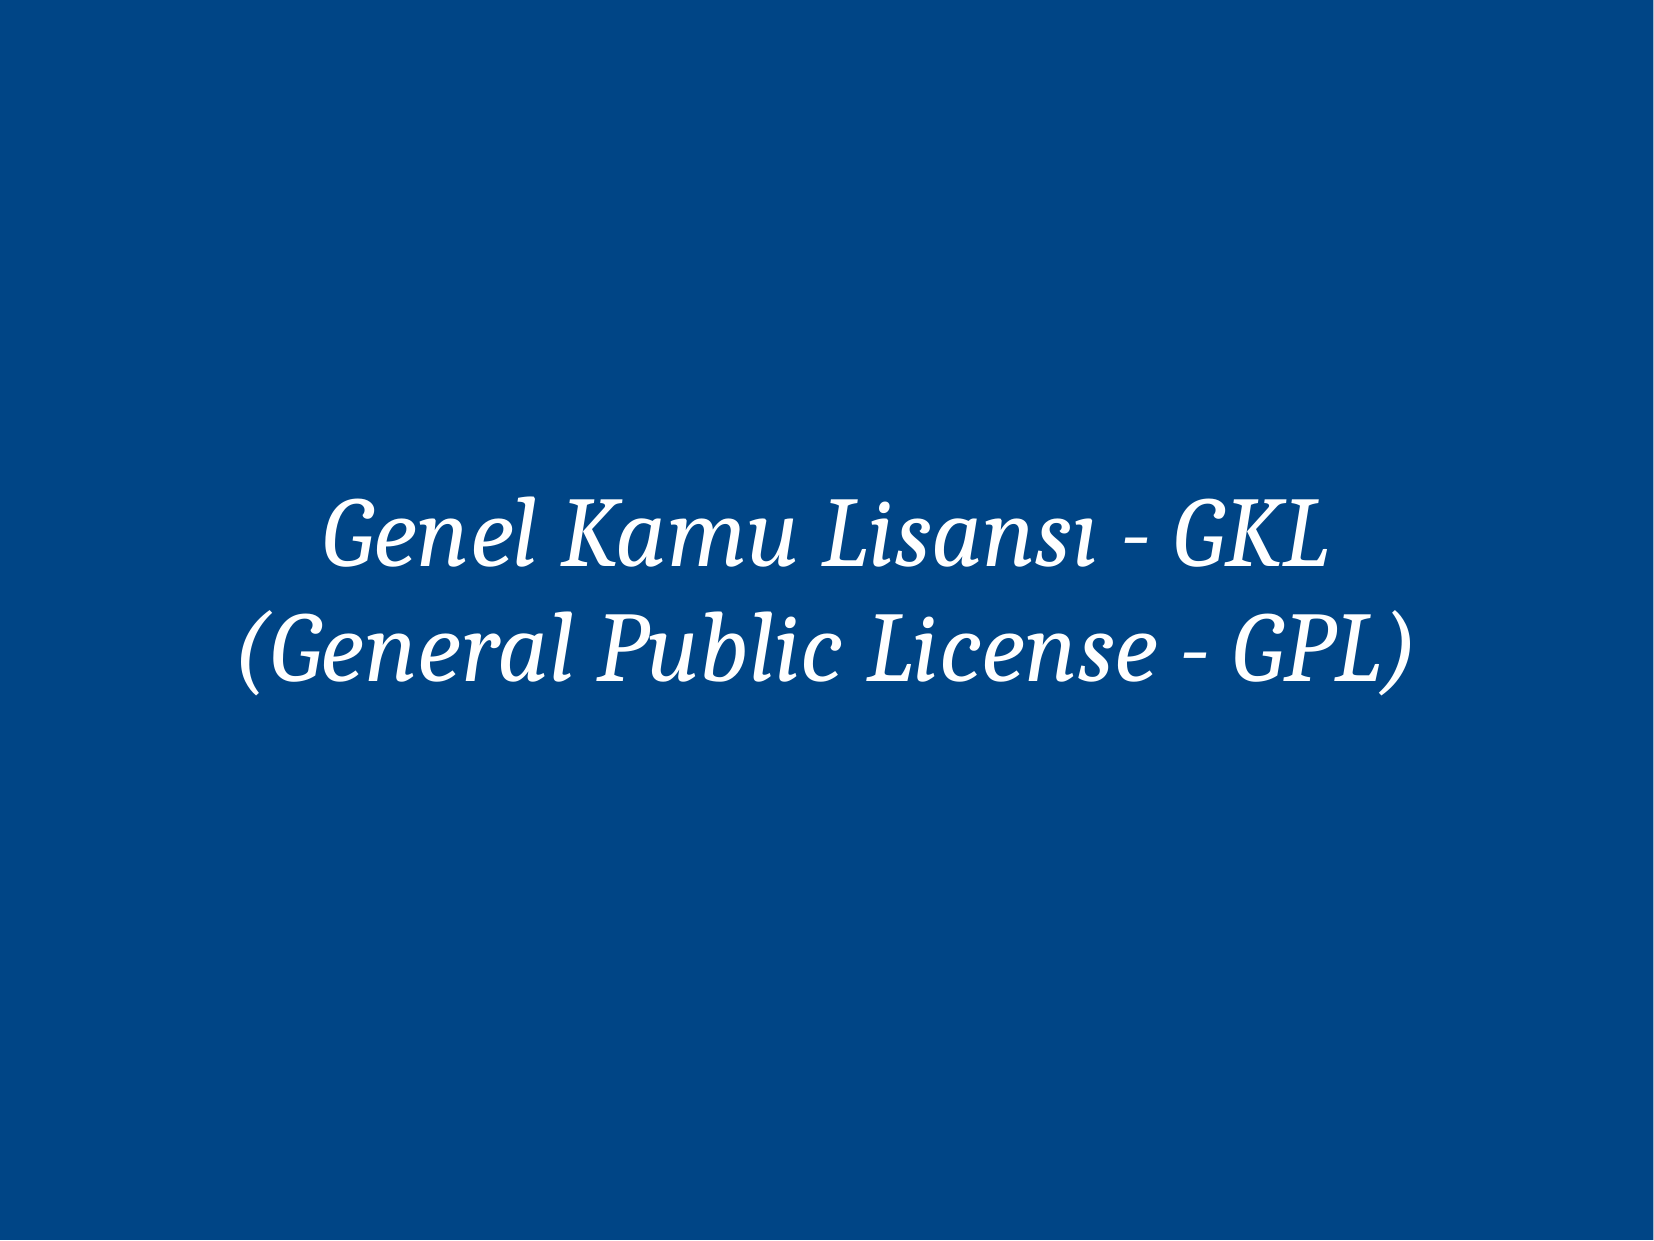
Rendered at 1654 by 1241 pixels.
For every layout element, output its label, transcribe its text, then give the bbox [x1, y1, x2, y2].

title Genel Kamu Lisansı - GKL (General Public License - GPL) [82, 179, 1571, 1004]
